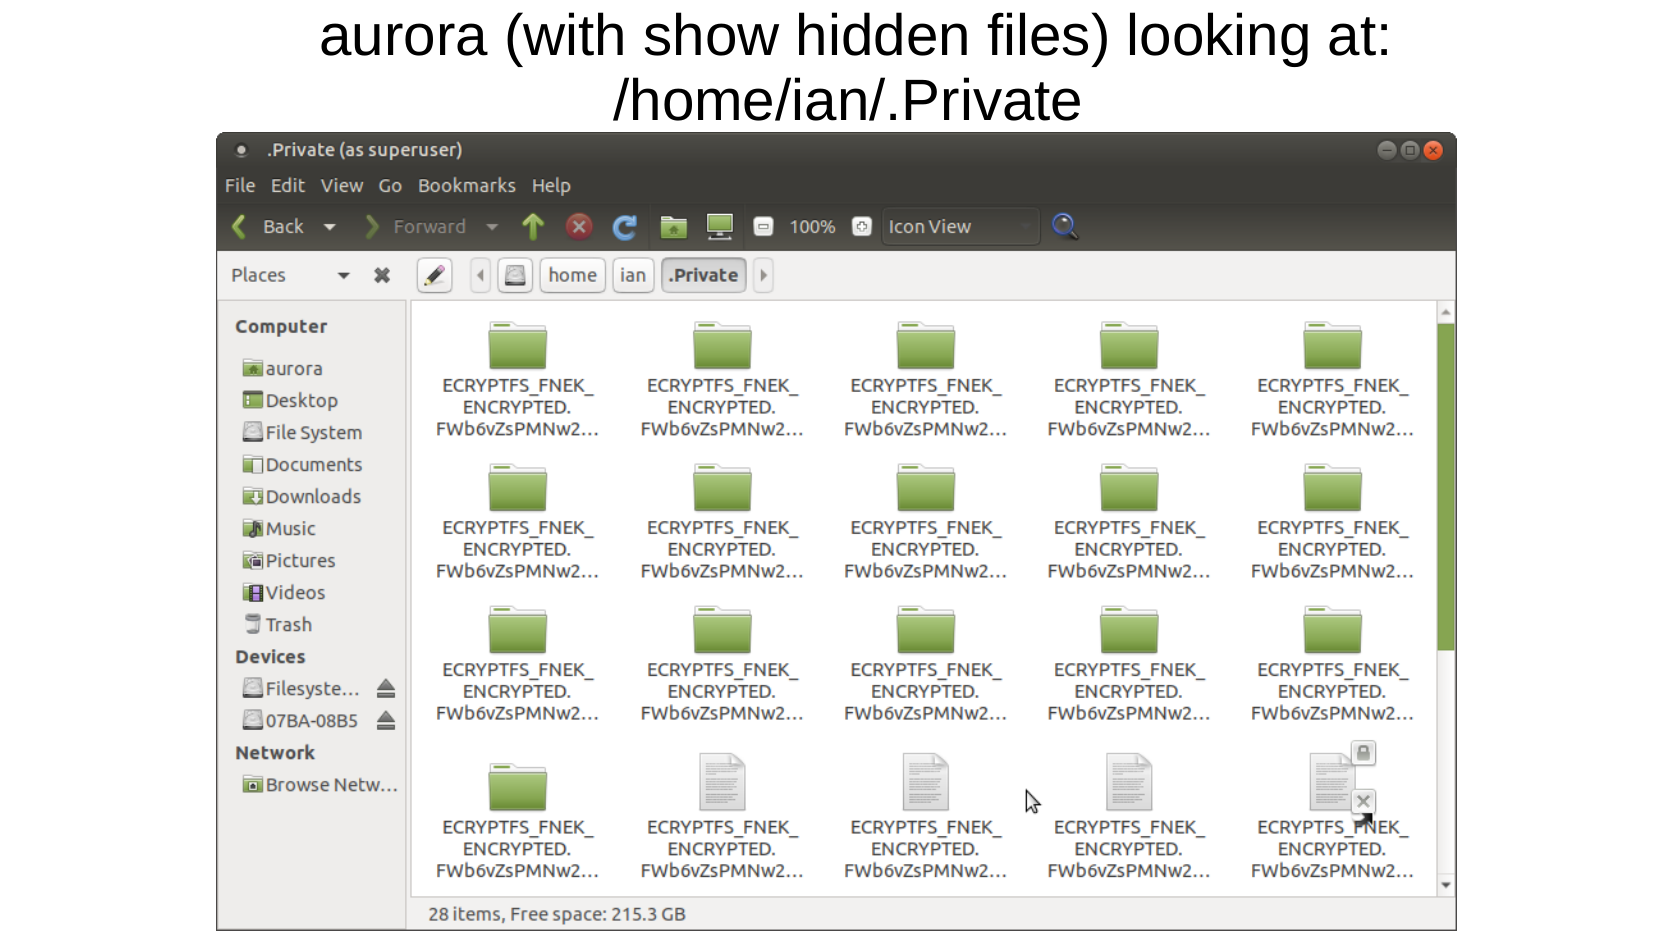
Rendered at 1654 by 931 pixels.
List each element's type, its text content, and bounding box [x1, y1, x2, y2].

title aurora (with show hidden files) looking at: /home/ian/.Private [35, 2, 1626, 133]
picture [216, 132, 1457, 931]
